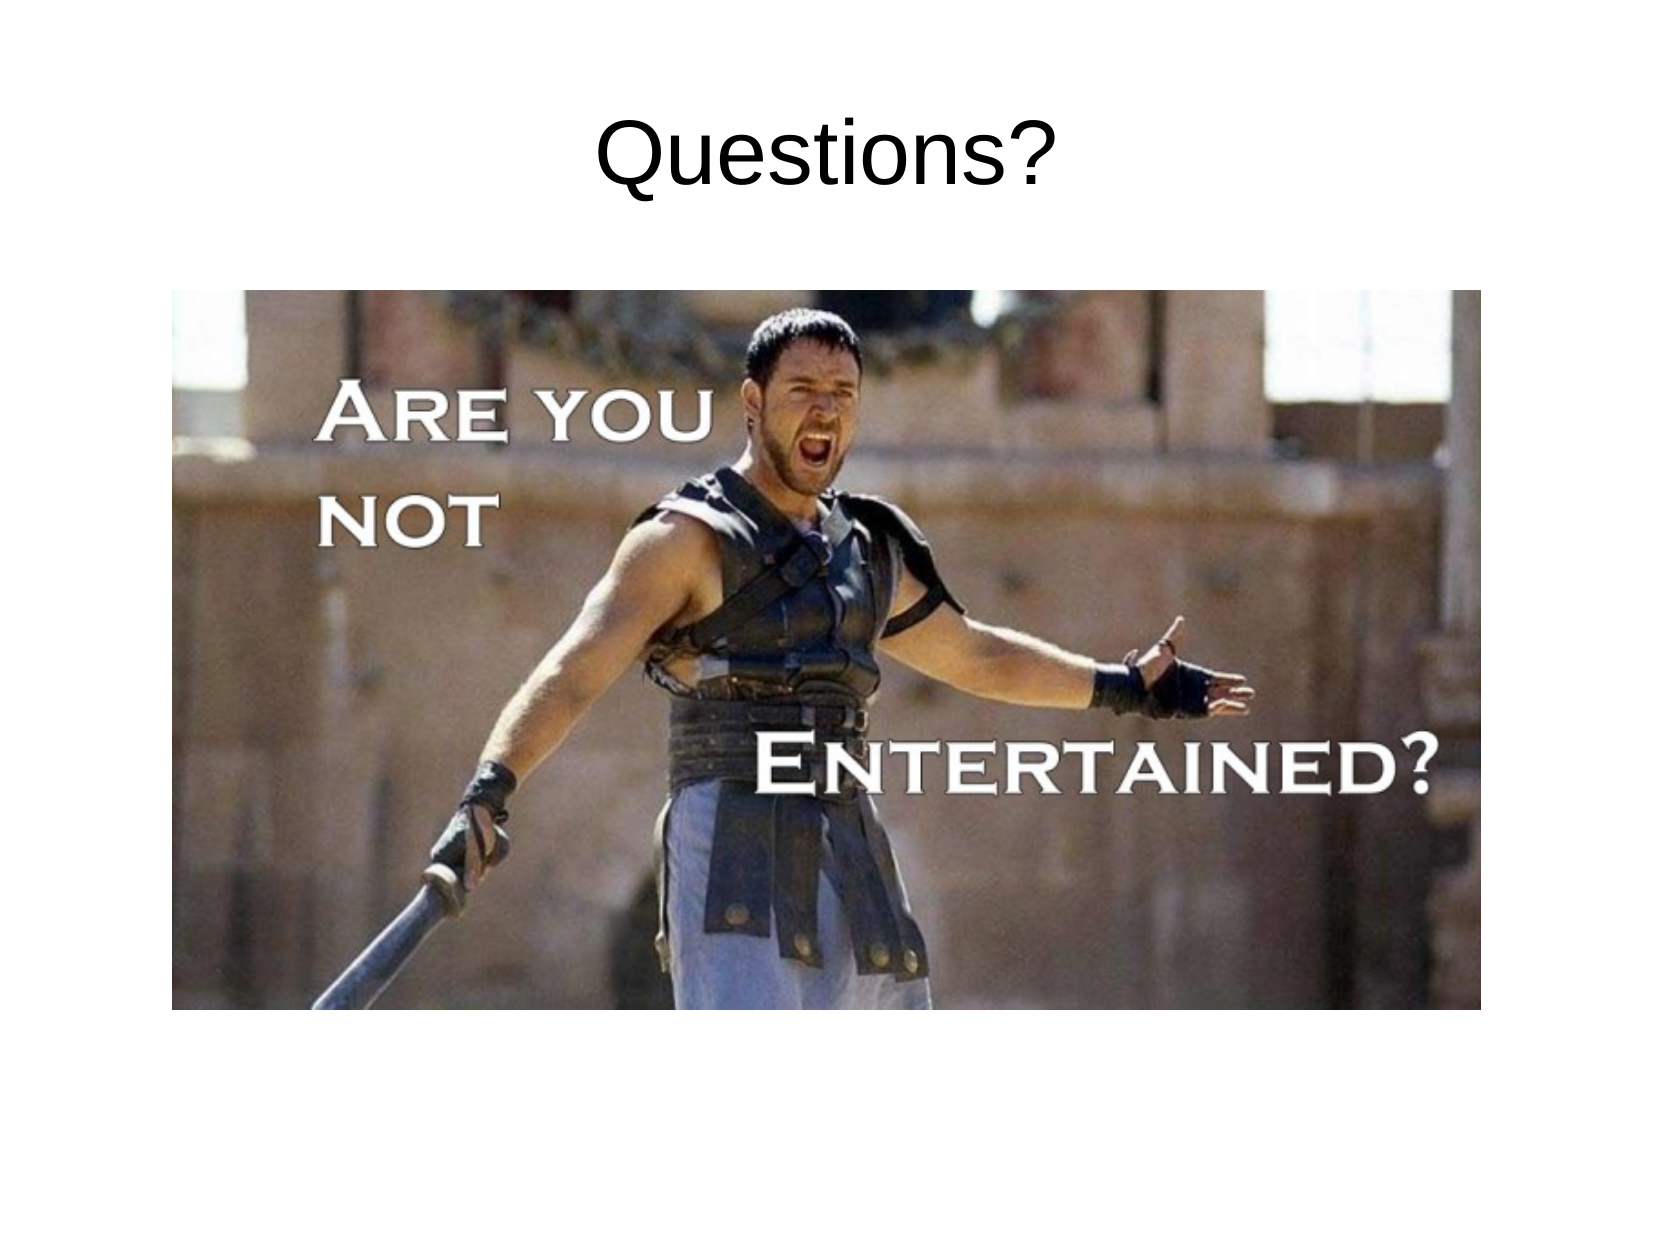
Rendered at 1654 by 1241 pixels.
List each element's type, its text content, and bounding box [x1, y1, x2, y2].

picture [172, 290, 1481, 1010]
title Questions? [82, 49, 1571, 257]
